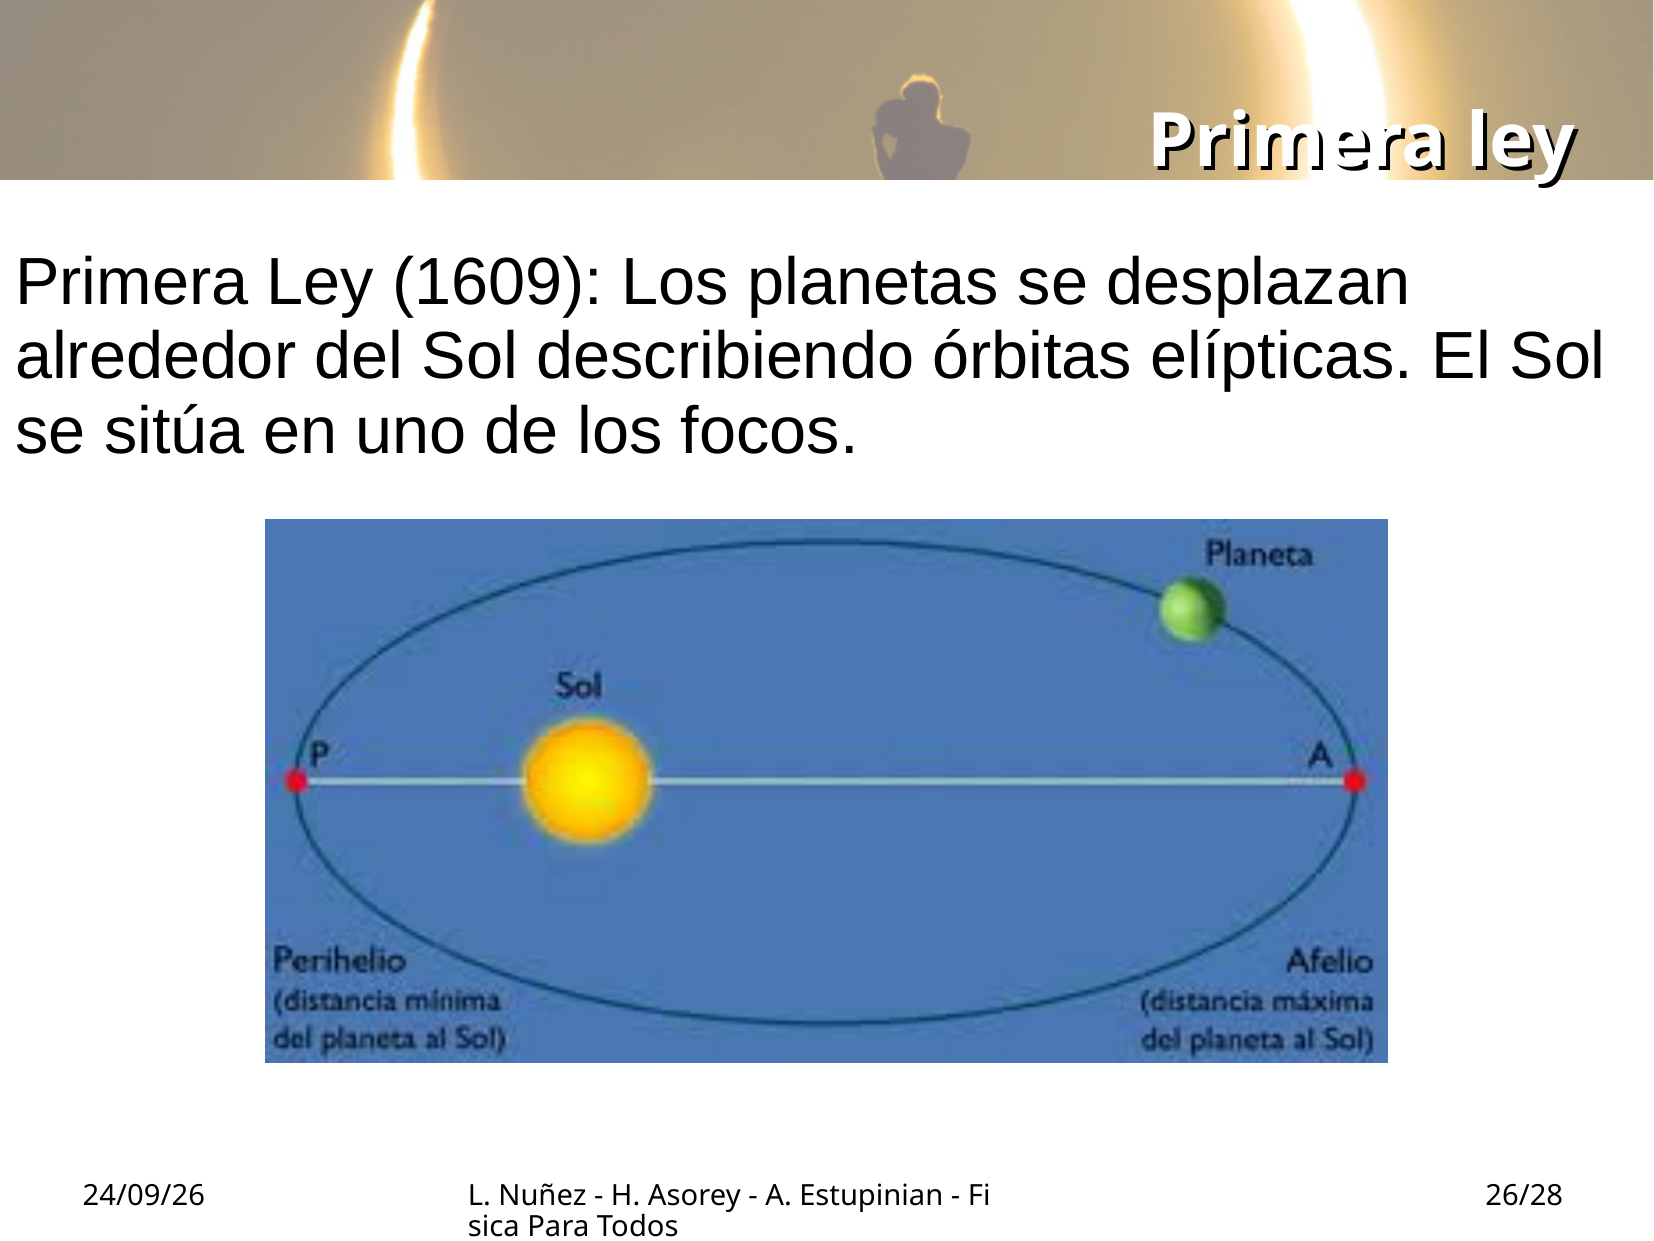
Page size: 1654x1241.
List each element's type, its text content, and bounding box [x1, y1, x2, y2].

text_box Primera Ley (1609): Los planetas se desplazan alrededor del Sol describiendo órbitas elípticas. El Sol se sitúa en uno de los focos. [0, 236, 1654, 476]
picture [265, 519, 1388, 1063]
title Primera ley [86, 49, 1576, 226]
picture [0, 0, 1654, 180]
